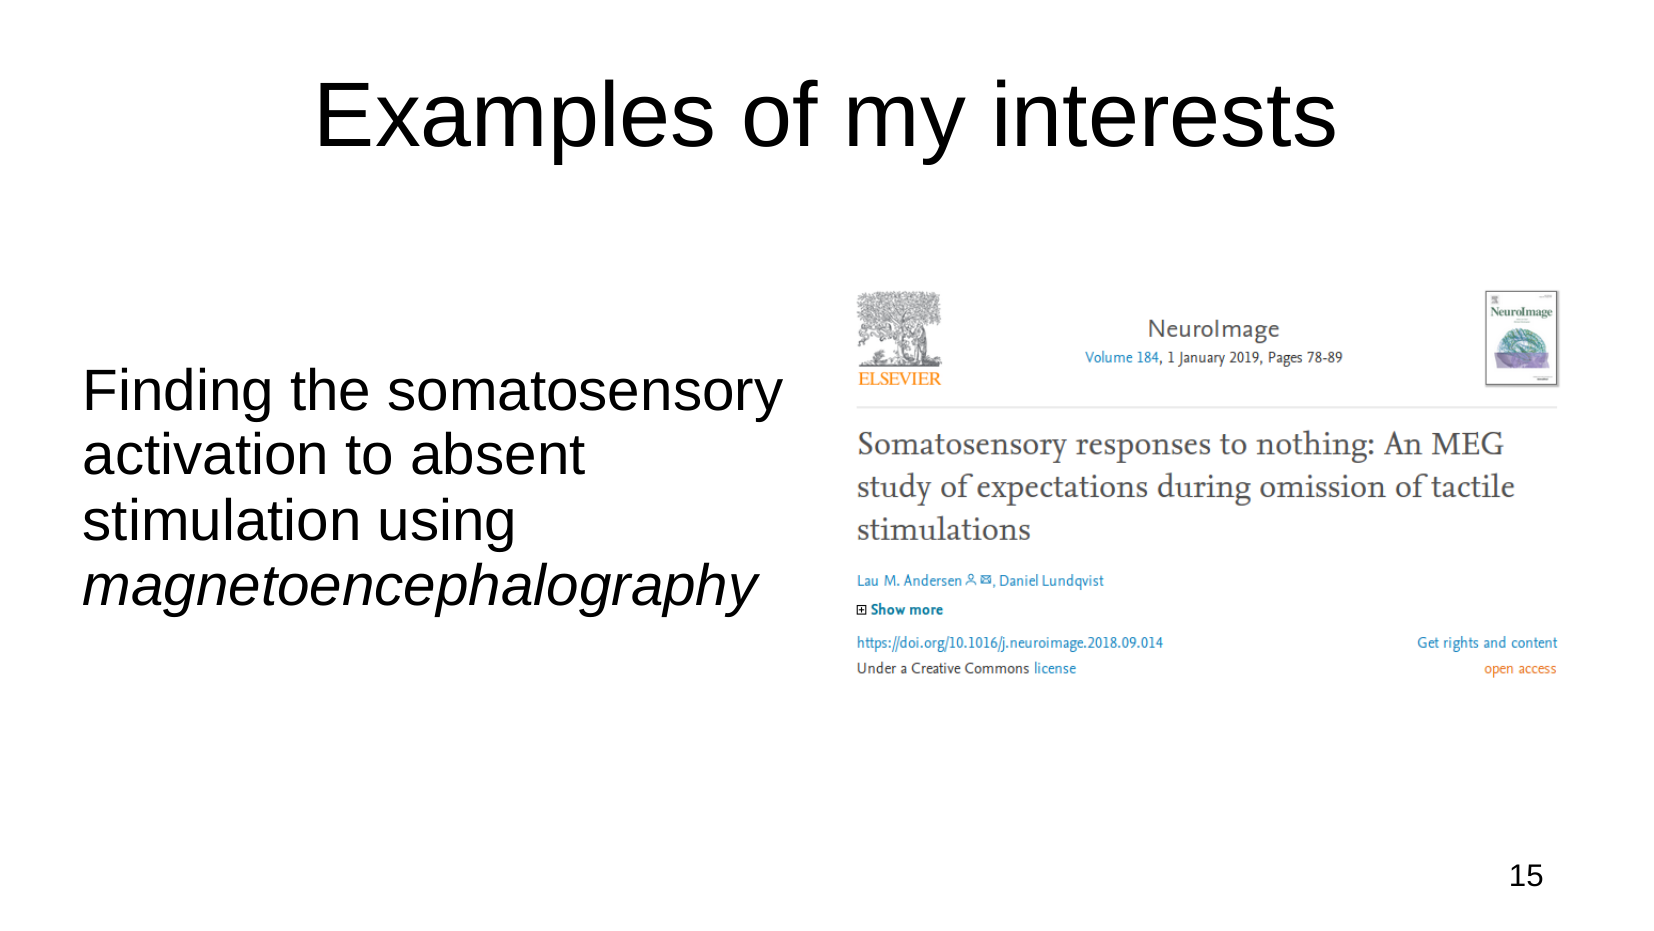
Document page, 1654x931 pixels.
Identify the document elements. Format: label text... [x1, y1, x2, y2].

text_box <nummer> [1494, 850, 1654, 921]
picture [845, 277, 1572, 698]
list Finding the somatosensory activation to absent stimulation using magnetoencephalography [82, 217, 809, 758]
title Examples of my interests [82, 37, 1571, 193]
